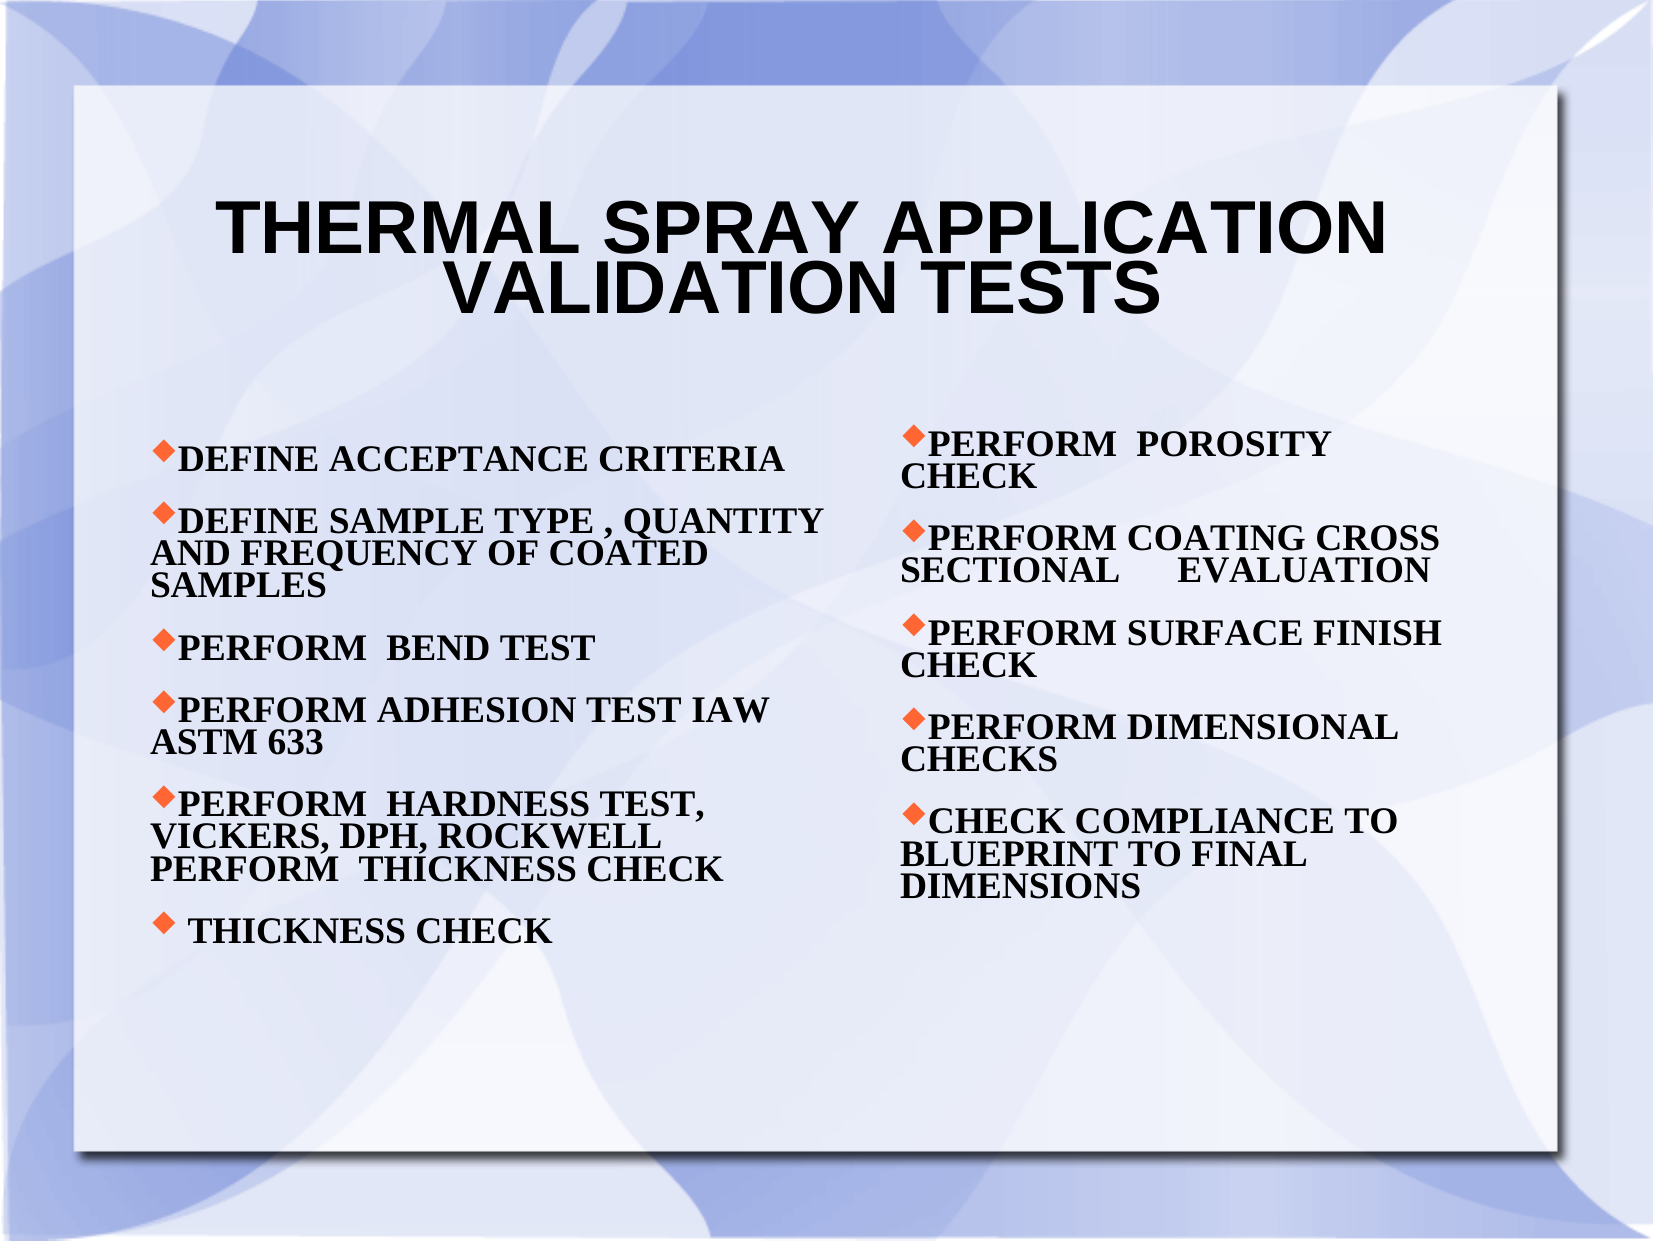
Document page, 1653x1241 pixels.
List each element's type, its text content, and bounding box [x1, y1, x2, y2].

picture [0, 0, 1653, 1241]
title THERMAL SPRAY APPLICATION VALIDATION TESTS [165, 150, 1441, 351]
list DEFINE ACCEPTANCE CRITERIA DEFINE SAMPLE TYPE , QUANTITY AND FREQUENCY OF COATED SAMPLES PERFORM BEND TEST PERFORM ADHESION TEST IAW ASTM 633 PERFORM HARDNESS TEST, VICKERS, DPH, ROCKWELL PERFORM THICKNESS CHECK THICKNESS CHECK [150, 435, 841, 1096]
list PERFORM POROSITY CHECK PERFORM COATING CROSS SECTIONAL EVALUATION PERFORM SURFACE FINISH CHECK PERFORM DIMENSIONAL CHECKS CHECK COMPLIANCE TO BLUEPRINT TO FINAL DIMENSIONS [900, 420, 1471, 1081]
